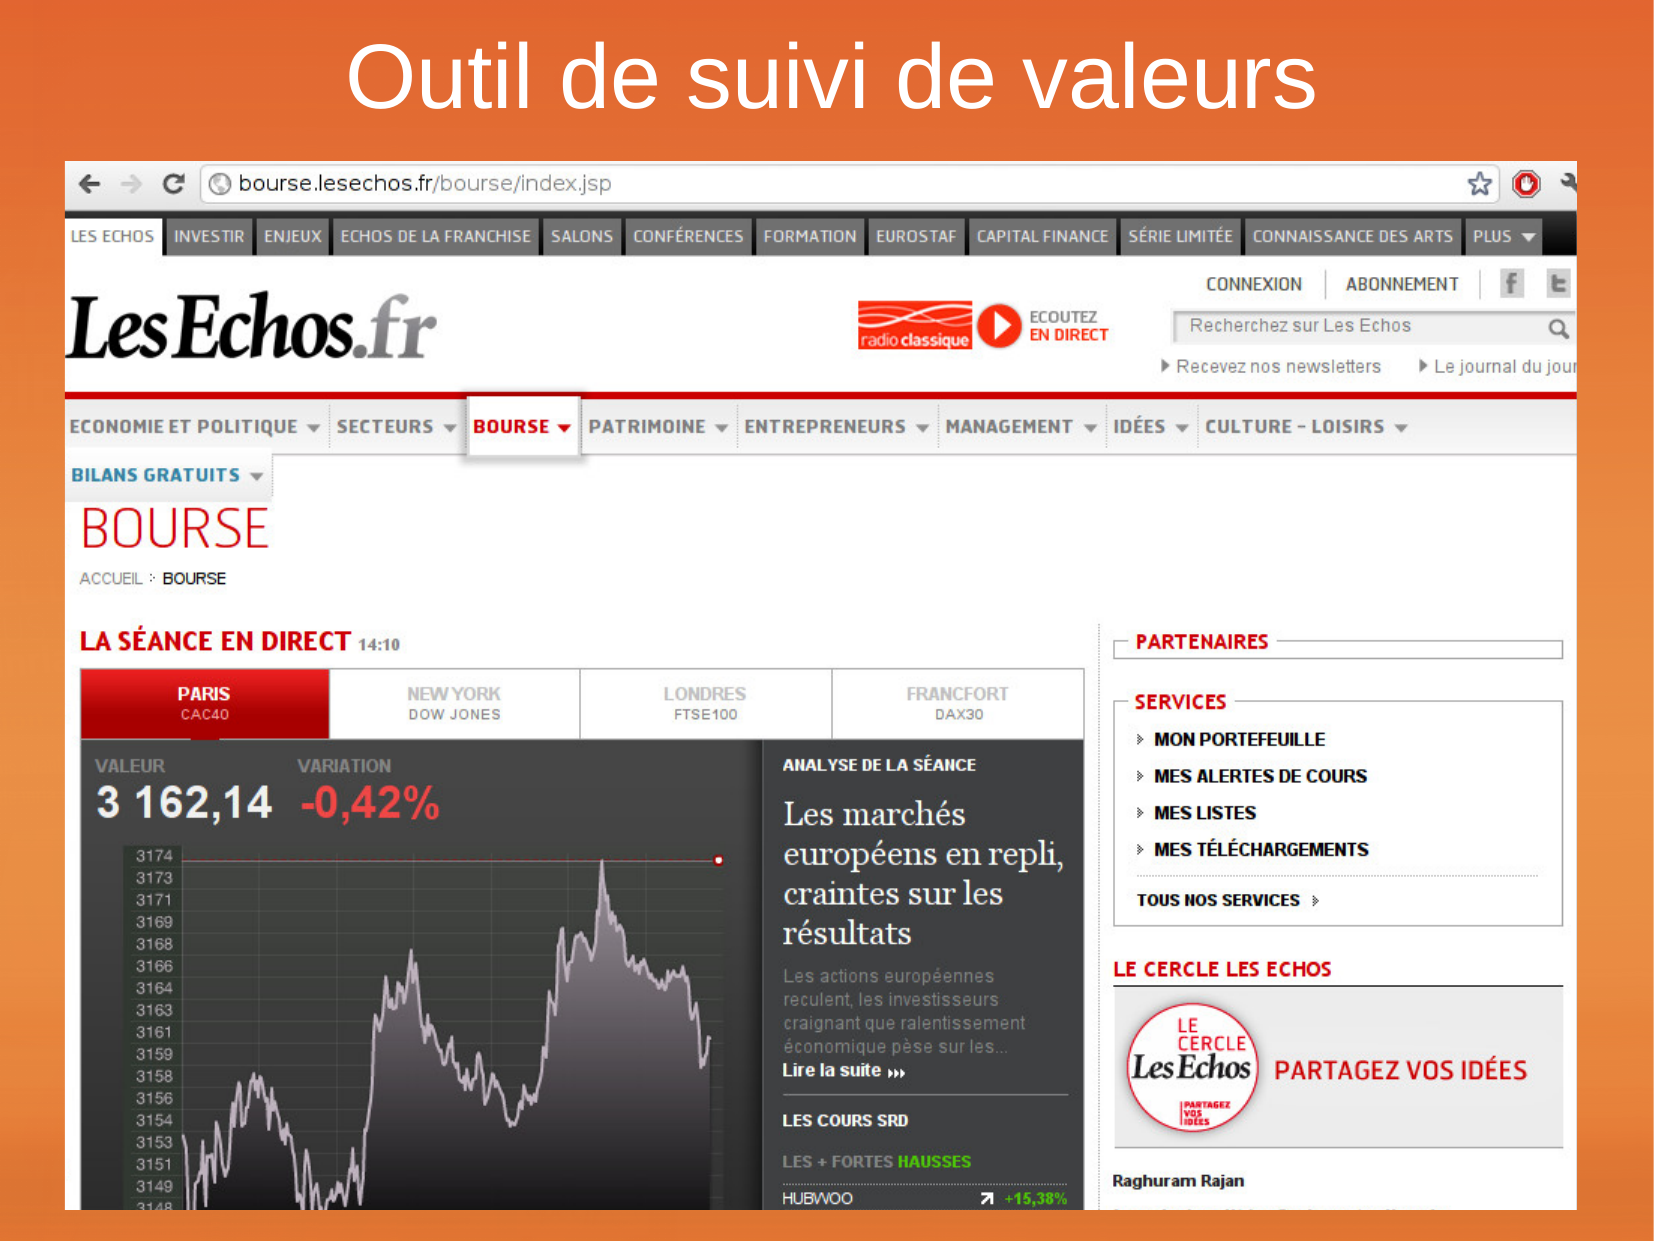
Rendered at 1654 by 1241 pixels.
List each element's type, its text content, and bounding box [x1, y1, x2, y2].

title Outil de suivi de valeurs [88, 0, 1577, 161]
picture [0, 0, 1654, 1241]
